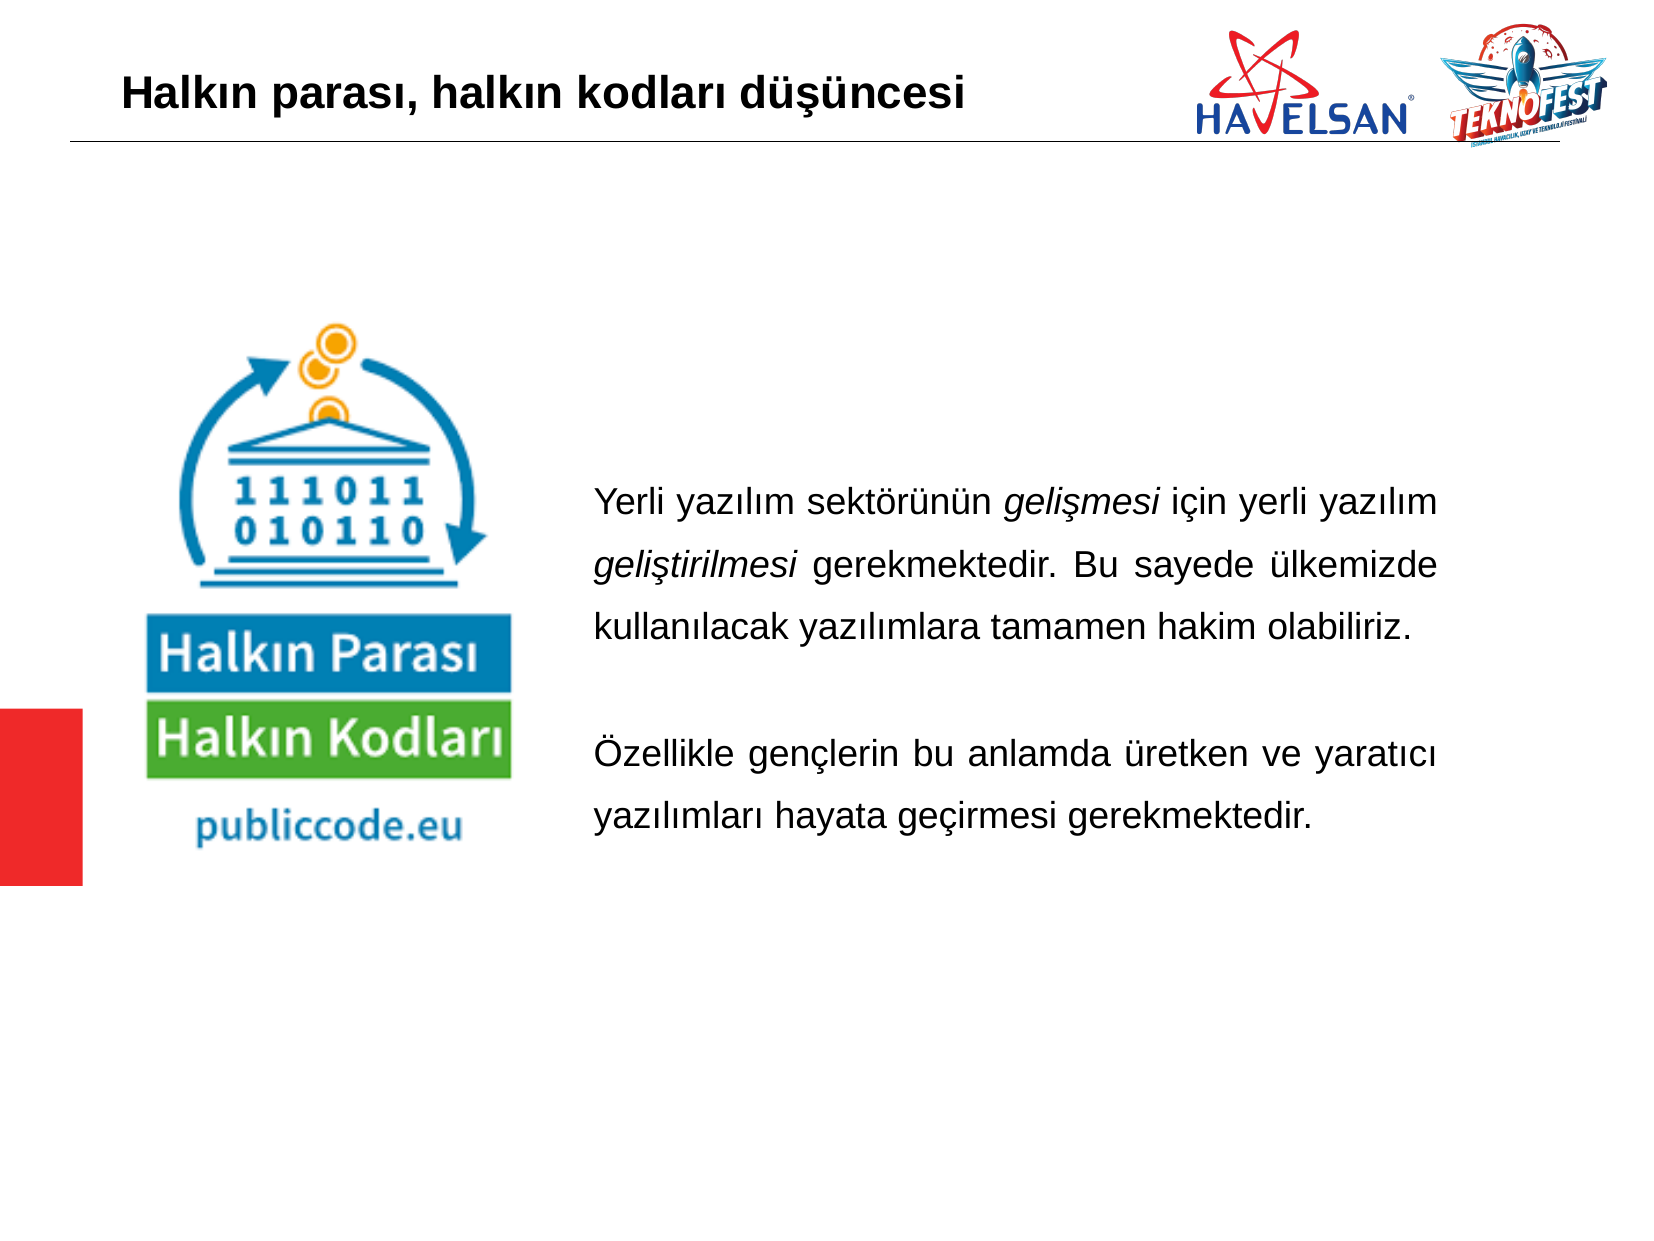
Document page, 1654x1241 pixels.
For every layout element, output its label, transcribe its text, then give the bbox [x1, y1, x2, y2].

text_box Halkın parası, halkın kodları düşüncesi [106, 59, 1536, 126]
text_box Yerli yazılım sektörünün gelişmesi için yerli yazılım geliştirilmesi gerekmektedir. Bu sayede ülkemizde kullanılacak yazılımlara tamamen hakim olabiliriz. Özellikle gençlerin bu anlamda üretken ve yaratıcı yazılımları hayata geçirmesi gerekmektedir. [578, 451, 1453, 845]
picture [106, 283, 551, 890]
picture [1195, 17, 1630, 154]
